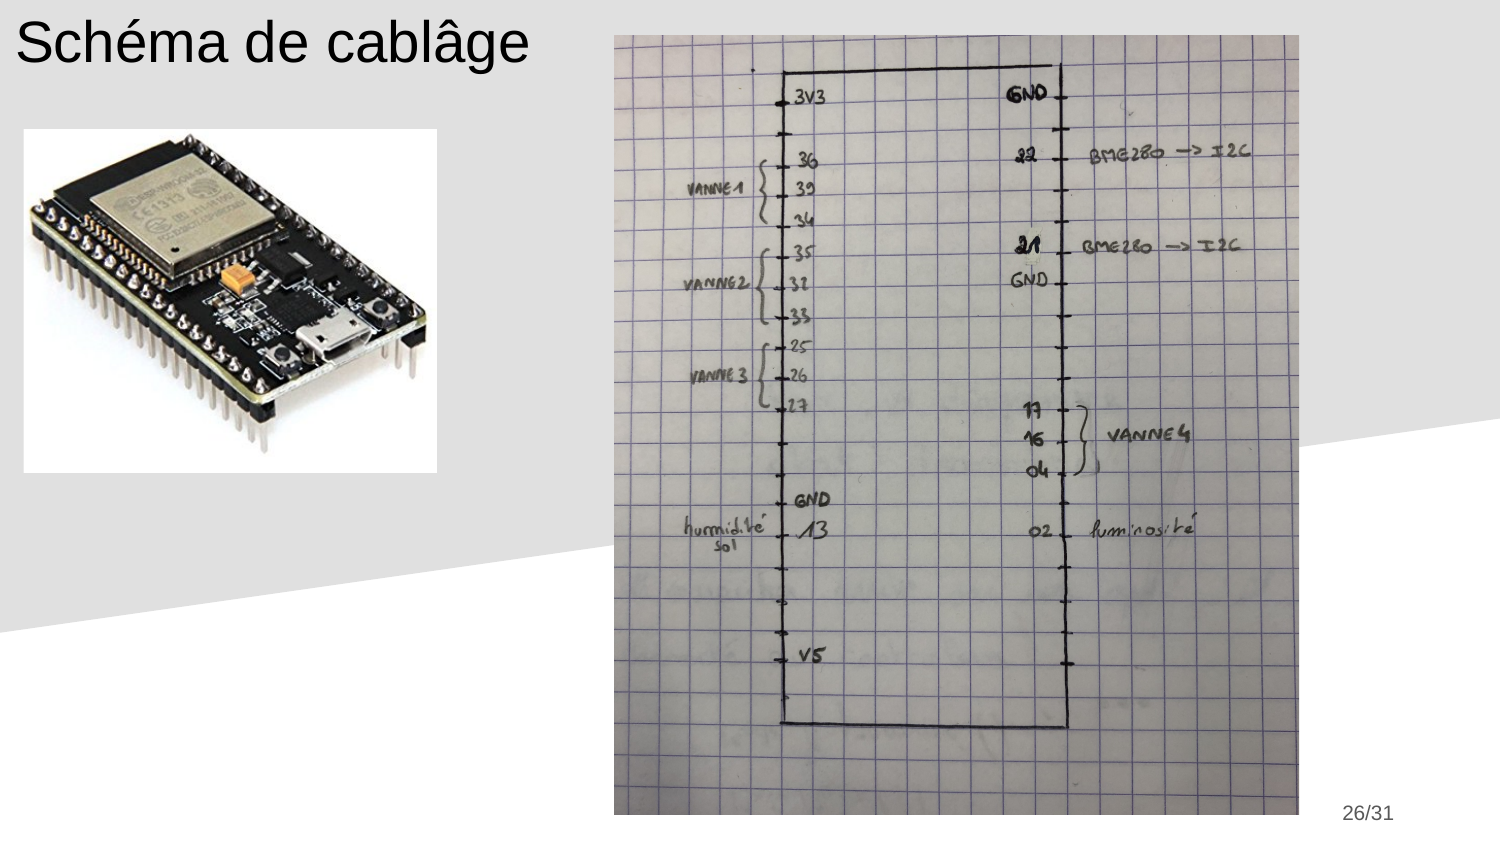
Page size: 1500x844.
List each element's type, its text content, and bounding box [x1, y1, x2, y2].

slide_number <numéro>/31 [69, 483, 1409, 844]
title Schéma de cablâge [0, 0, 1398, 83]
picture [614, 35, 1300, 815]
picture [23, 129, 437, 473]
